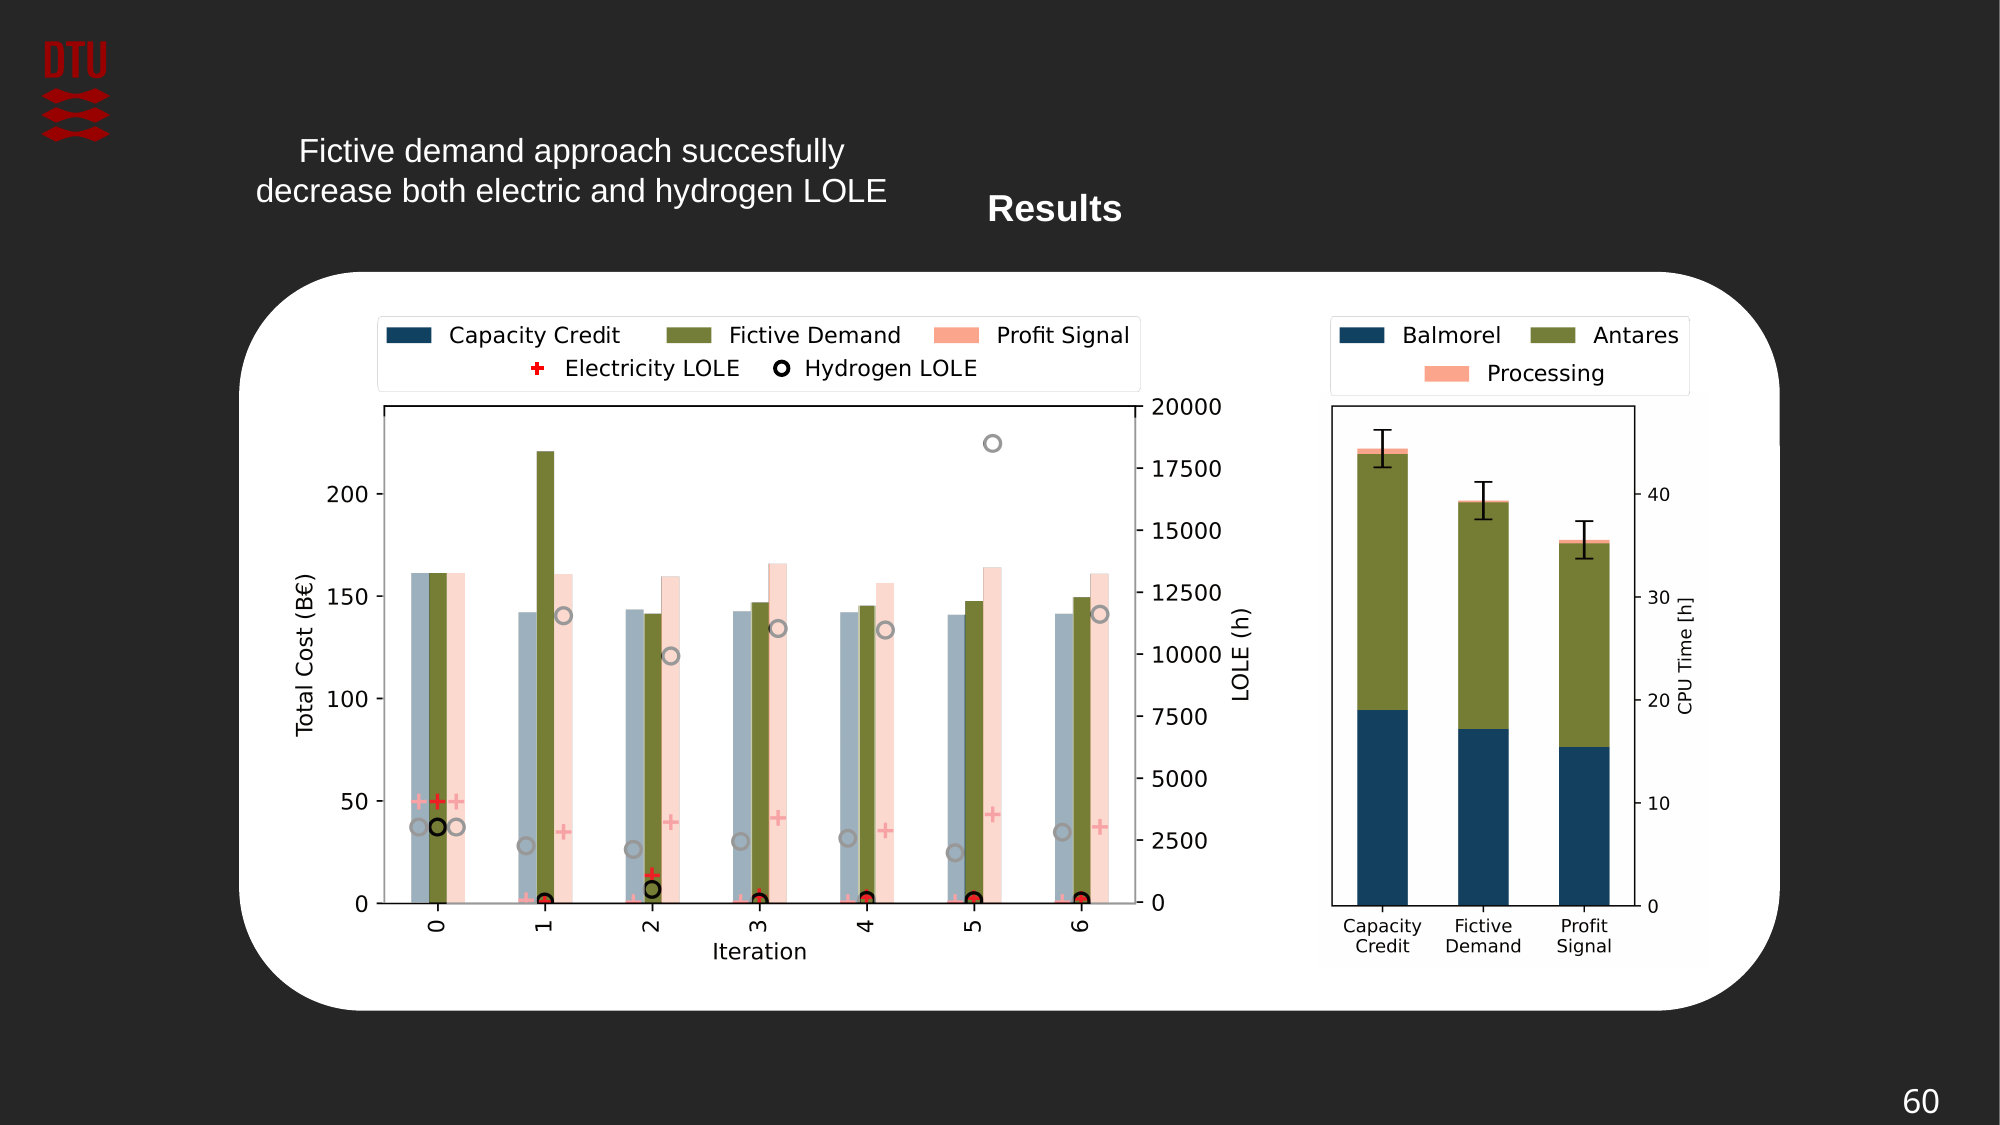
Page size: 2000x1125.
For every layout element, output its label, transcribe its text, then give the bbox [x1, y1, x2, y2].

text_box [239, 271, 1780, 1011]
picture [279, 306, 1721, 970]
title Results [291, 69, 1819, 230]
text_box Fictive demand approach succesfully decrease both electric and hydrogen LOLE [239, 128, 906, 209]
